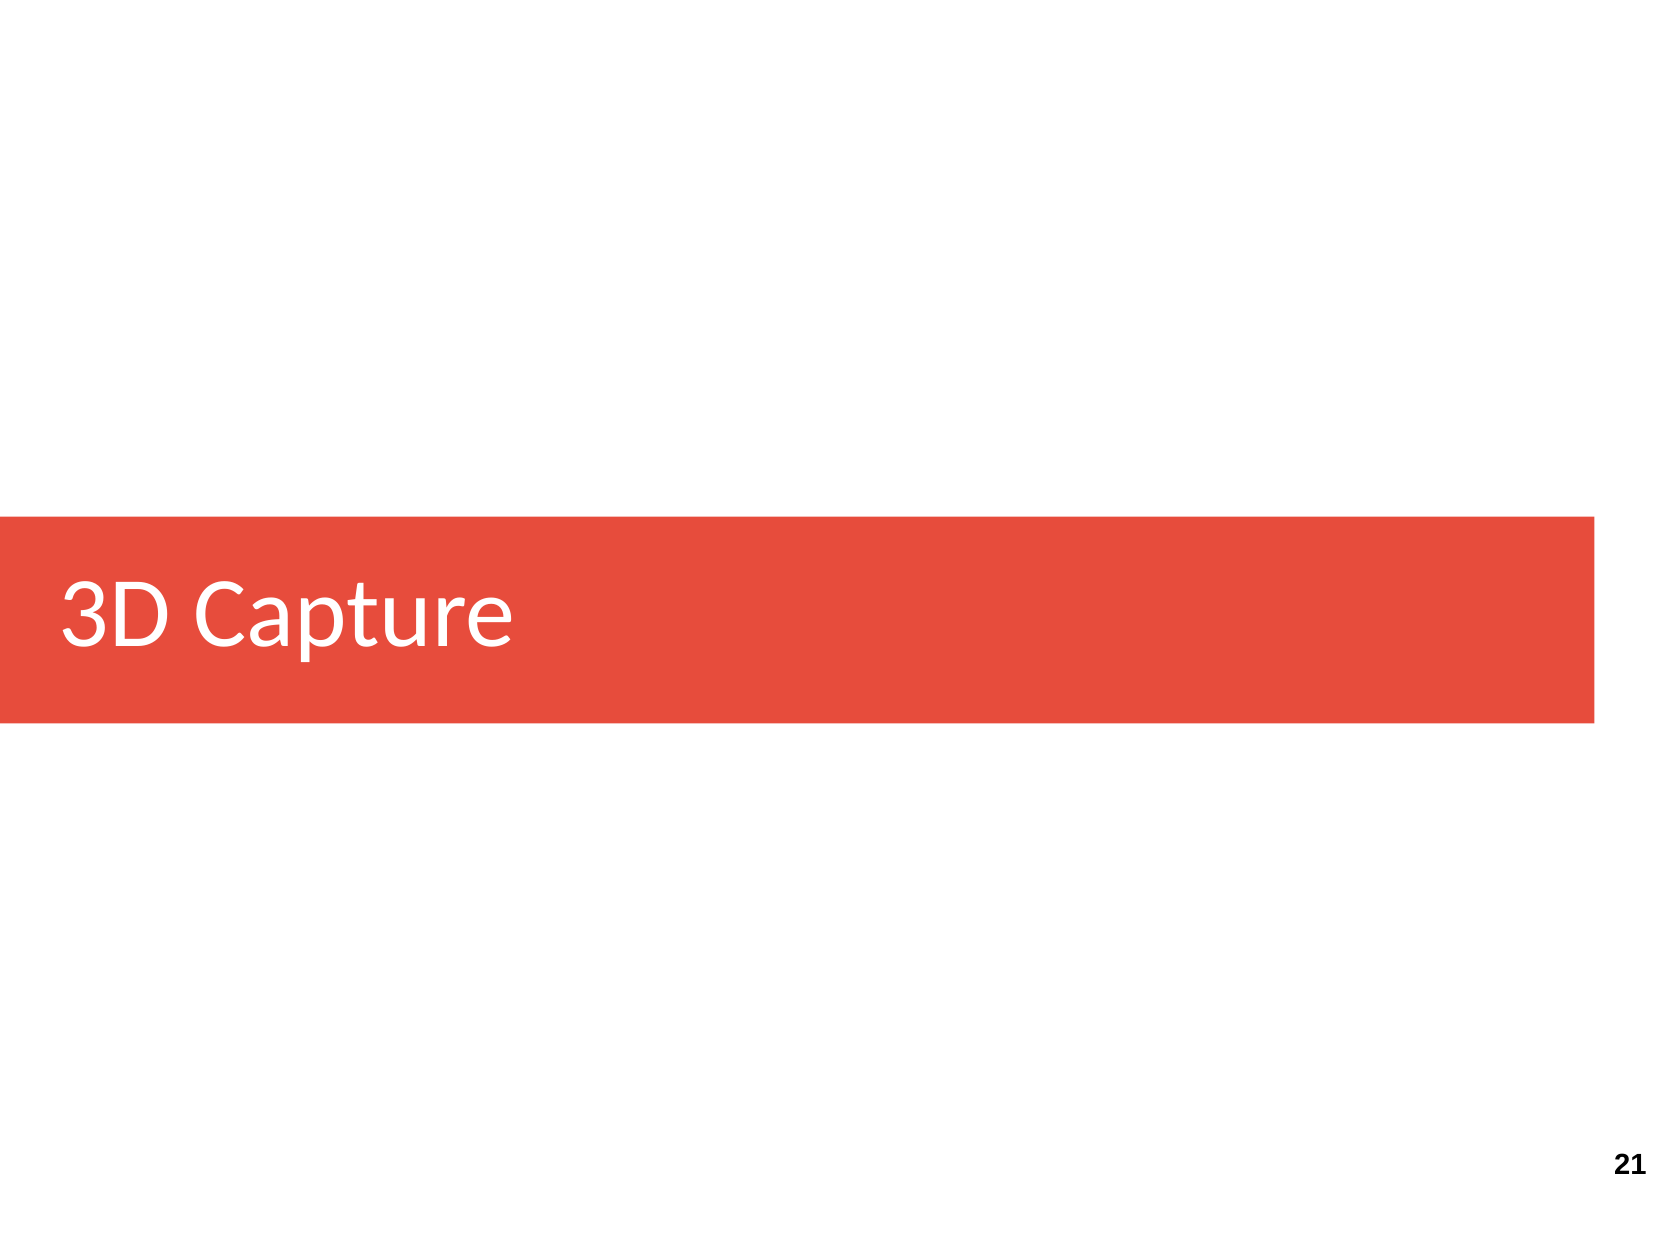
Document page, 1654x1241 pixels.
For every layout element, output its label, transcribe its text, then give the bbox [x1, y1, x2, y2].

slide_number <number> [1547, 1145, 1647, 1241]
text_box 3D Capture [58, 546, 1595, 1231]
